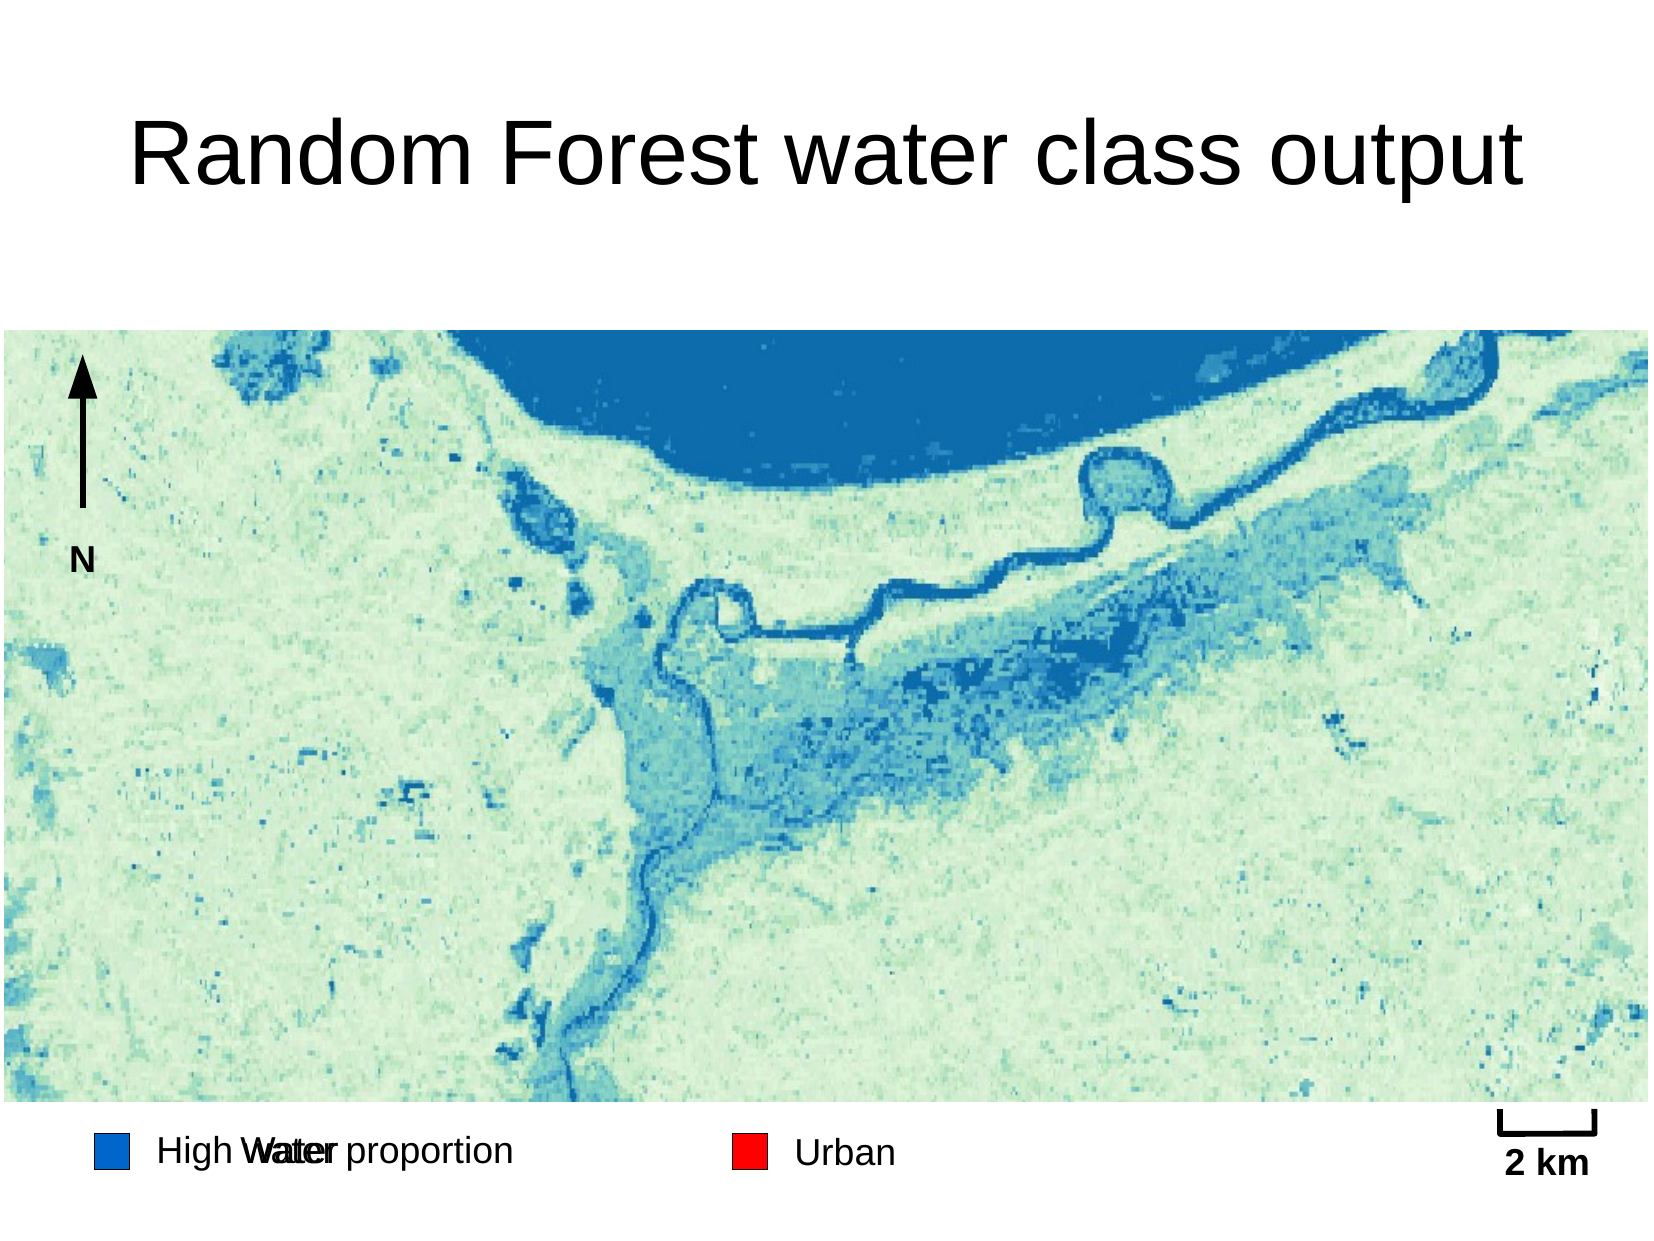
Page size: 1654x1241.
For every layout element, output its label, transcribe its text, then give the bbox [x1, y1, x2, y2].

text_box 2 km [1488, 1133, 1607, 1205]
picture [4, 330, 1648, 1102]
text_box High water proportion [141, 1122, 532, 1221]
text_box [732, 1133, 768, 1170]
text_box N [23, 531, 142, 603]
title Random Forest water class output [82, 49, 1571, 257]
text_box Urban [779, 1124, 1028, 1182]
text_box [94, 1133, 130, 1170]
